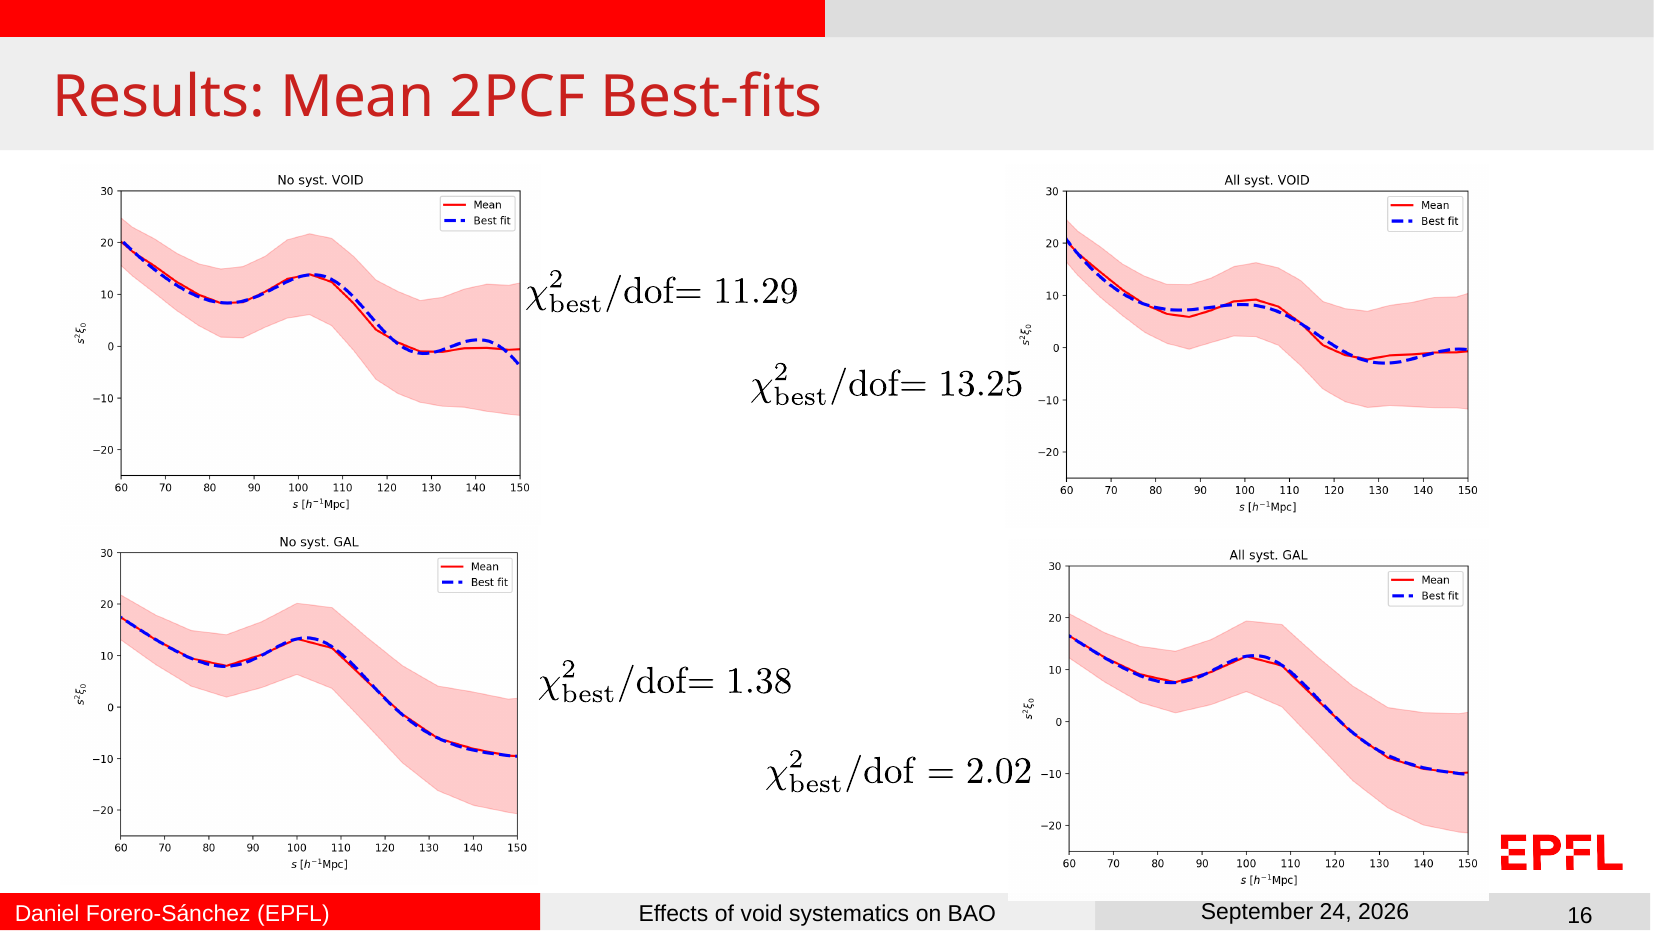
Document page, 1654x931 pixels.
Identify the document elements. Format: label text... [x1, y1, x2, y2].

picture [765, 539, 1638, 901]
picture [60, 164, 797, 886]
picture [750, 164, 1489, 528]
title Results: Mean 2PCF Best-fits [52, 37, 1066, 151]
